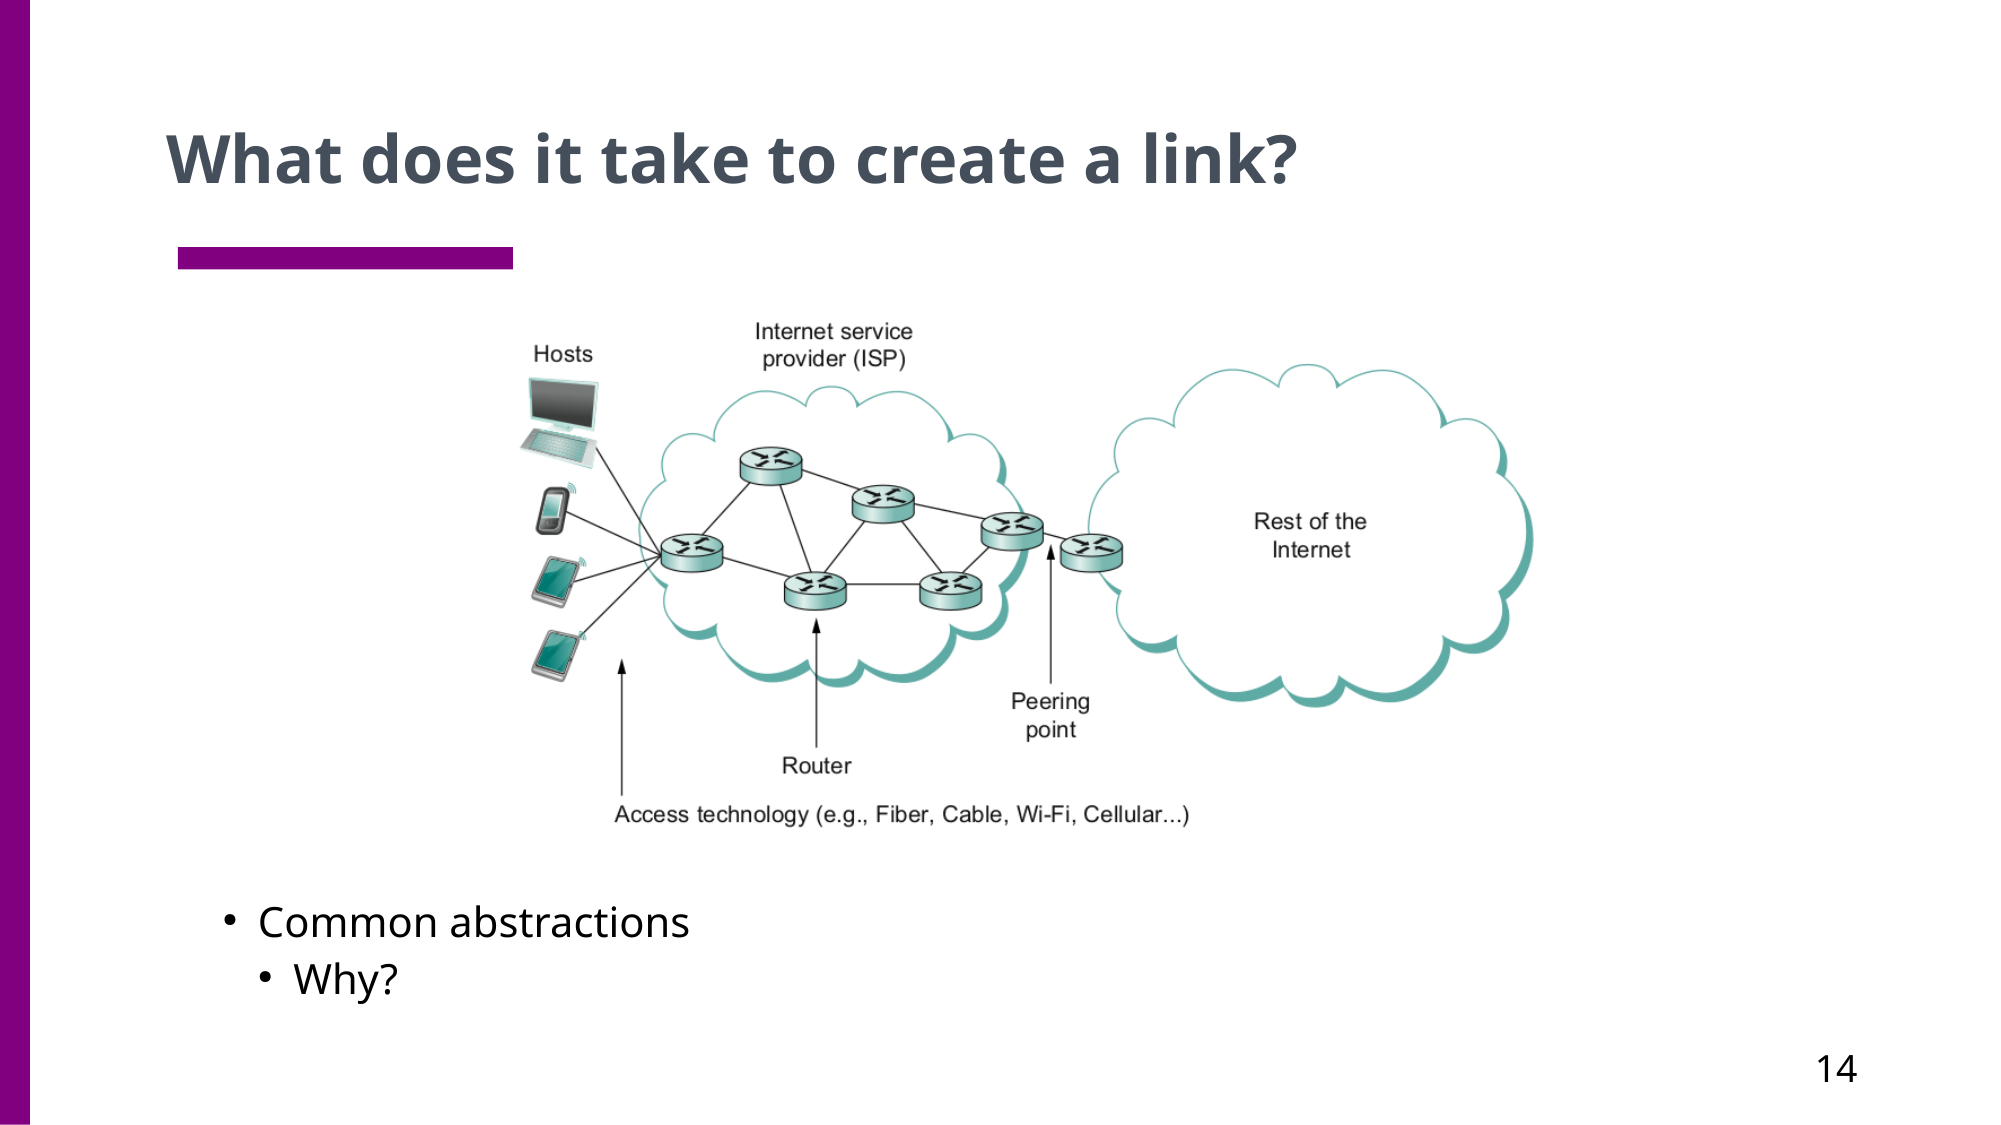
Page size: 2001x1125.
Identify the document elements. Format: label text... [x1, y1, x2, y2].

picture [330, 277, 1596, 856]
text_box Common abstractions Why? [207, 885, 1527, 1053]
text_box What does it take to create a link? [151, 0, 1849, 212]
